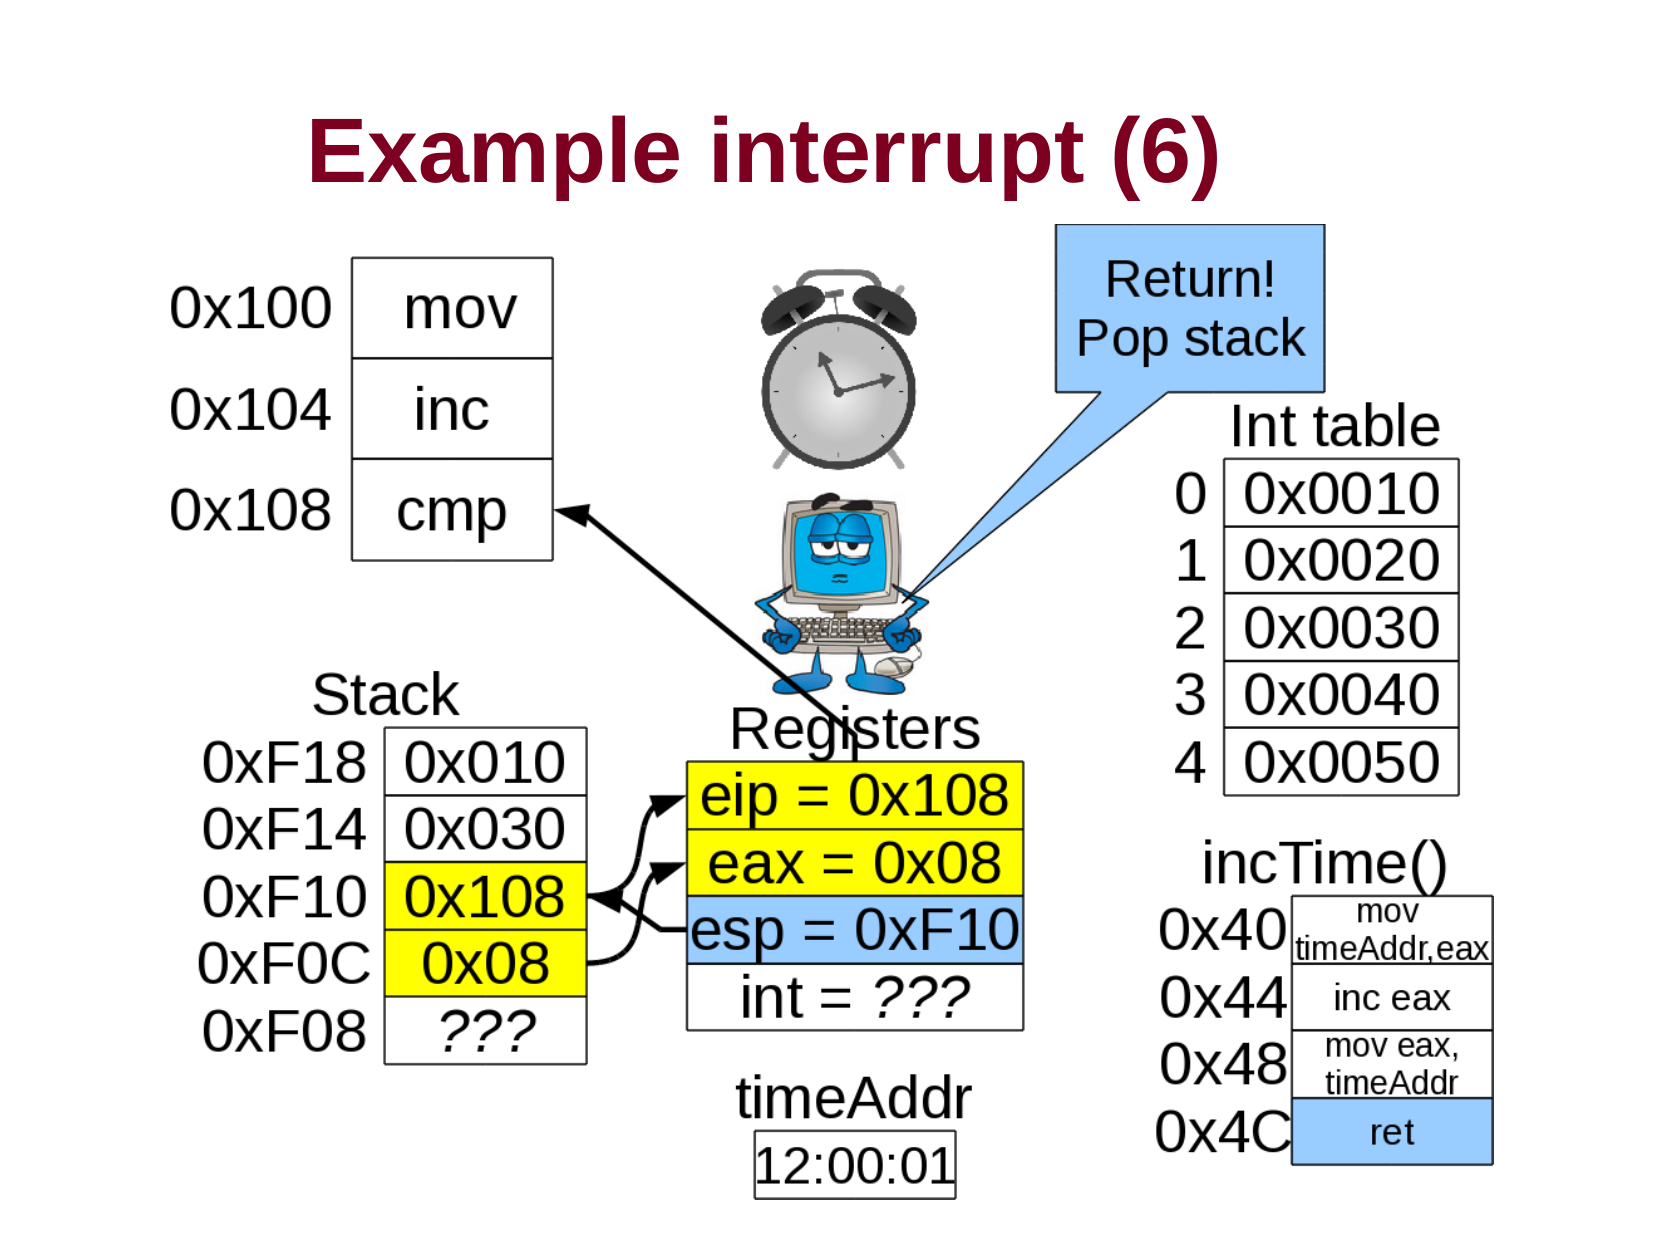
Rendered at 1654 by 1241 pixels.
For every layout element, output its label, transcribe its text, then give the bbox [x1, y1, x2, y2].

picture [0, 0, 1654, 1241]
title Example interrupt (6) [118, 94, 1412, 207]
